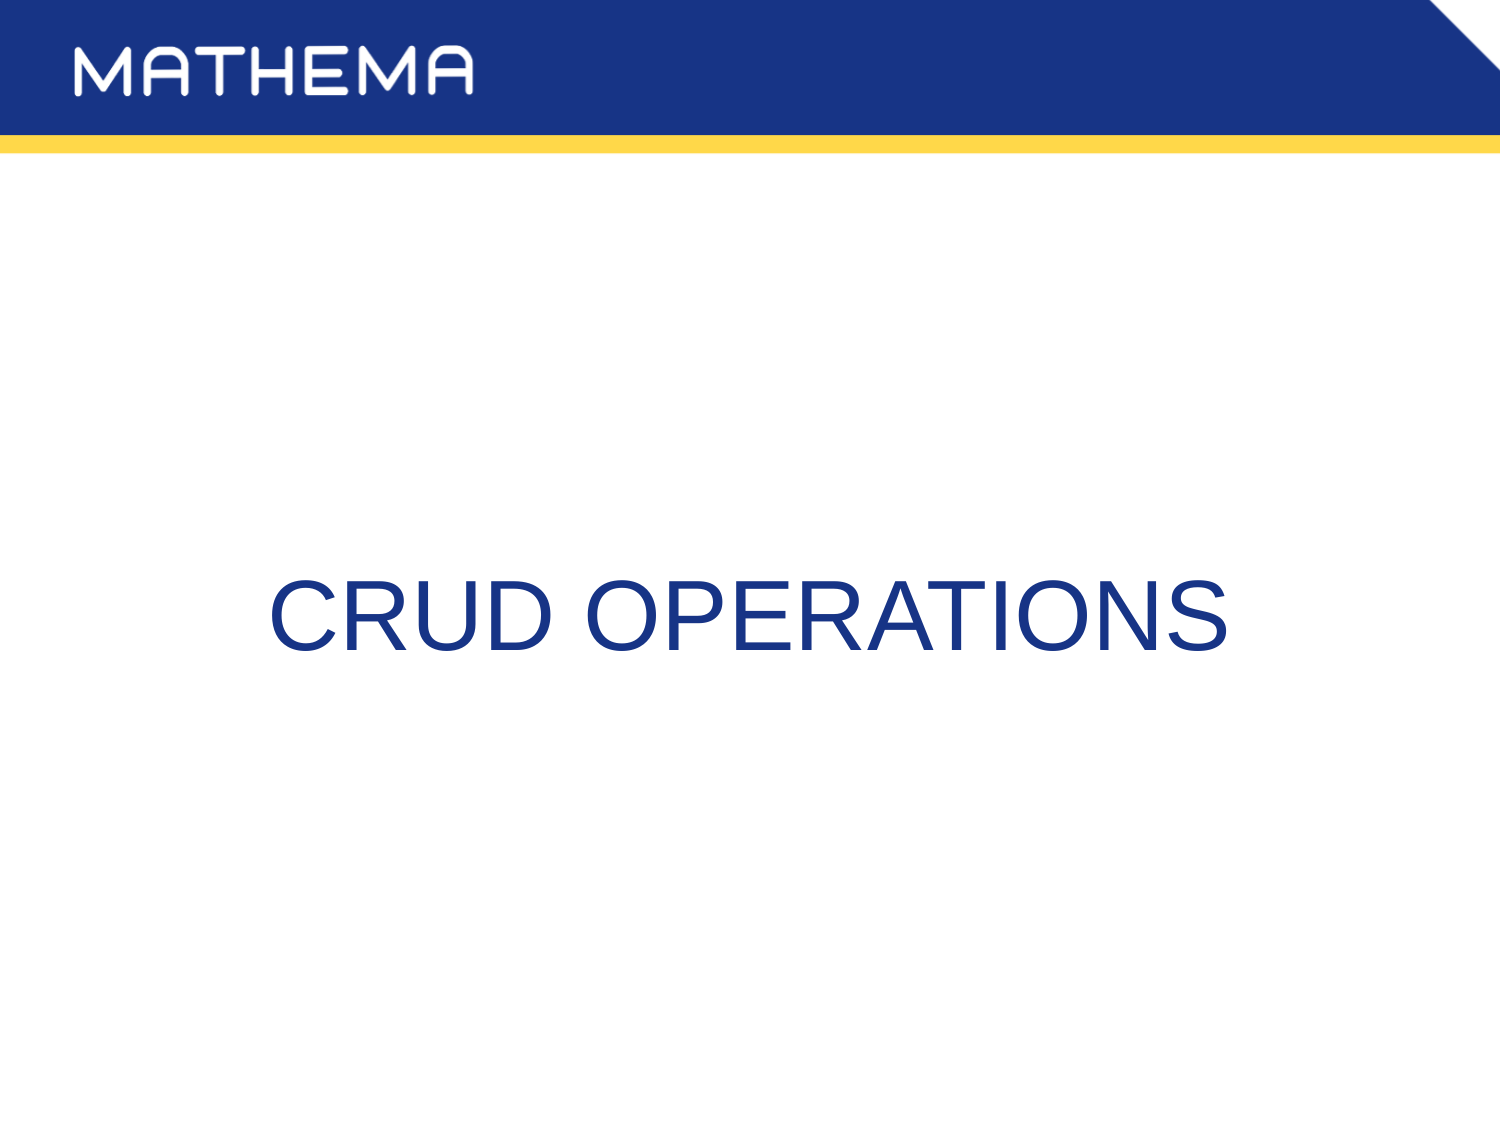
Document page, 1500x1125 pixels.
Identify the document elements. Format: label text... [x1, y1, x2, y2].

picture [0, 0, 1500, 1125]
subtitle CRUD OPERATIONS [75, 240, 1426, 990]
